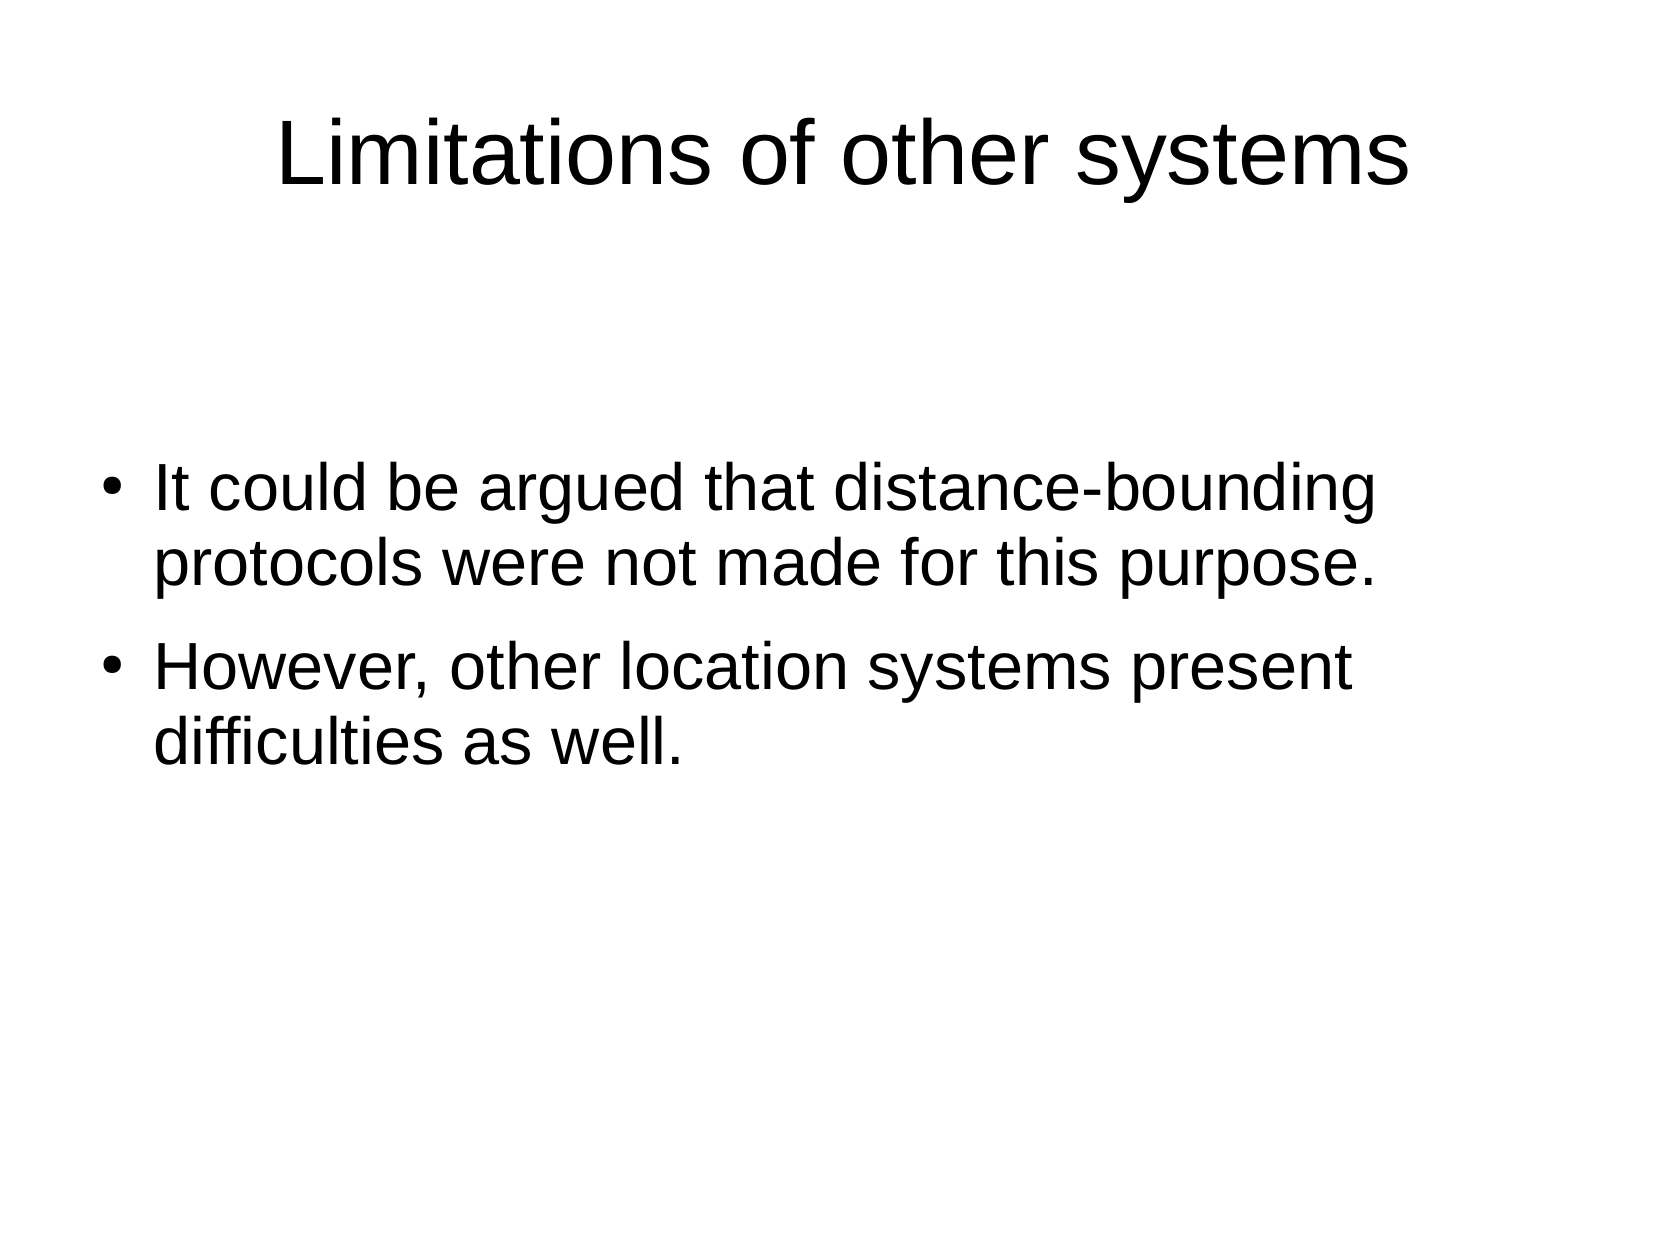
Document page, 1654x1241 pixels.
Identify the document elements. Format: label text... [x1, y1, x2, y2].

list It could be argued that distance-bounding protocols were not made for this purpose. However, other location systems present difficulties as well. [82, 450, 1571, 790]
title Limitations of other systems [82, 49, 1571, 257]
